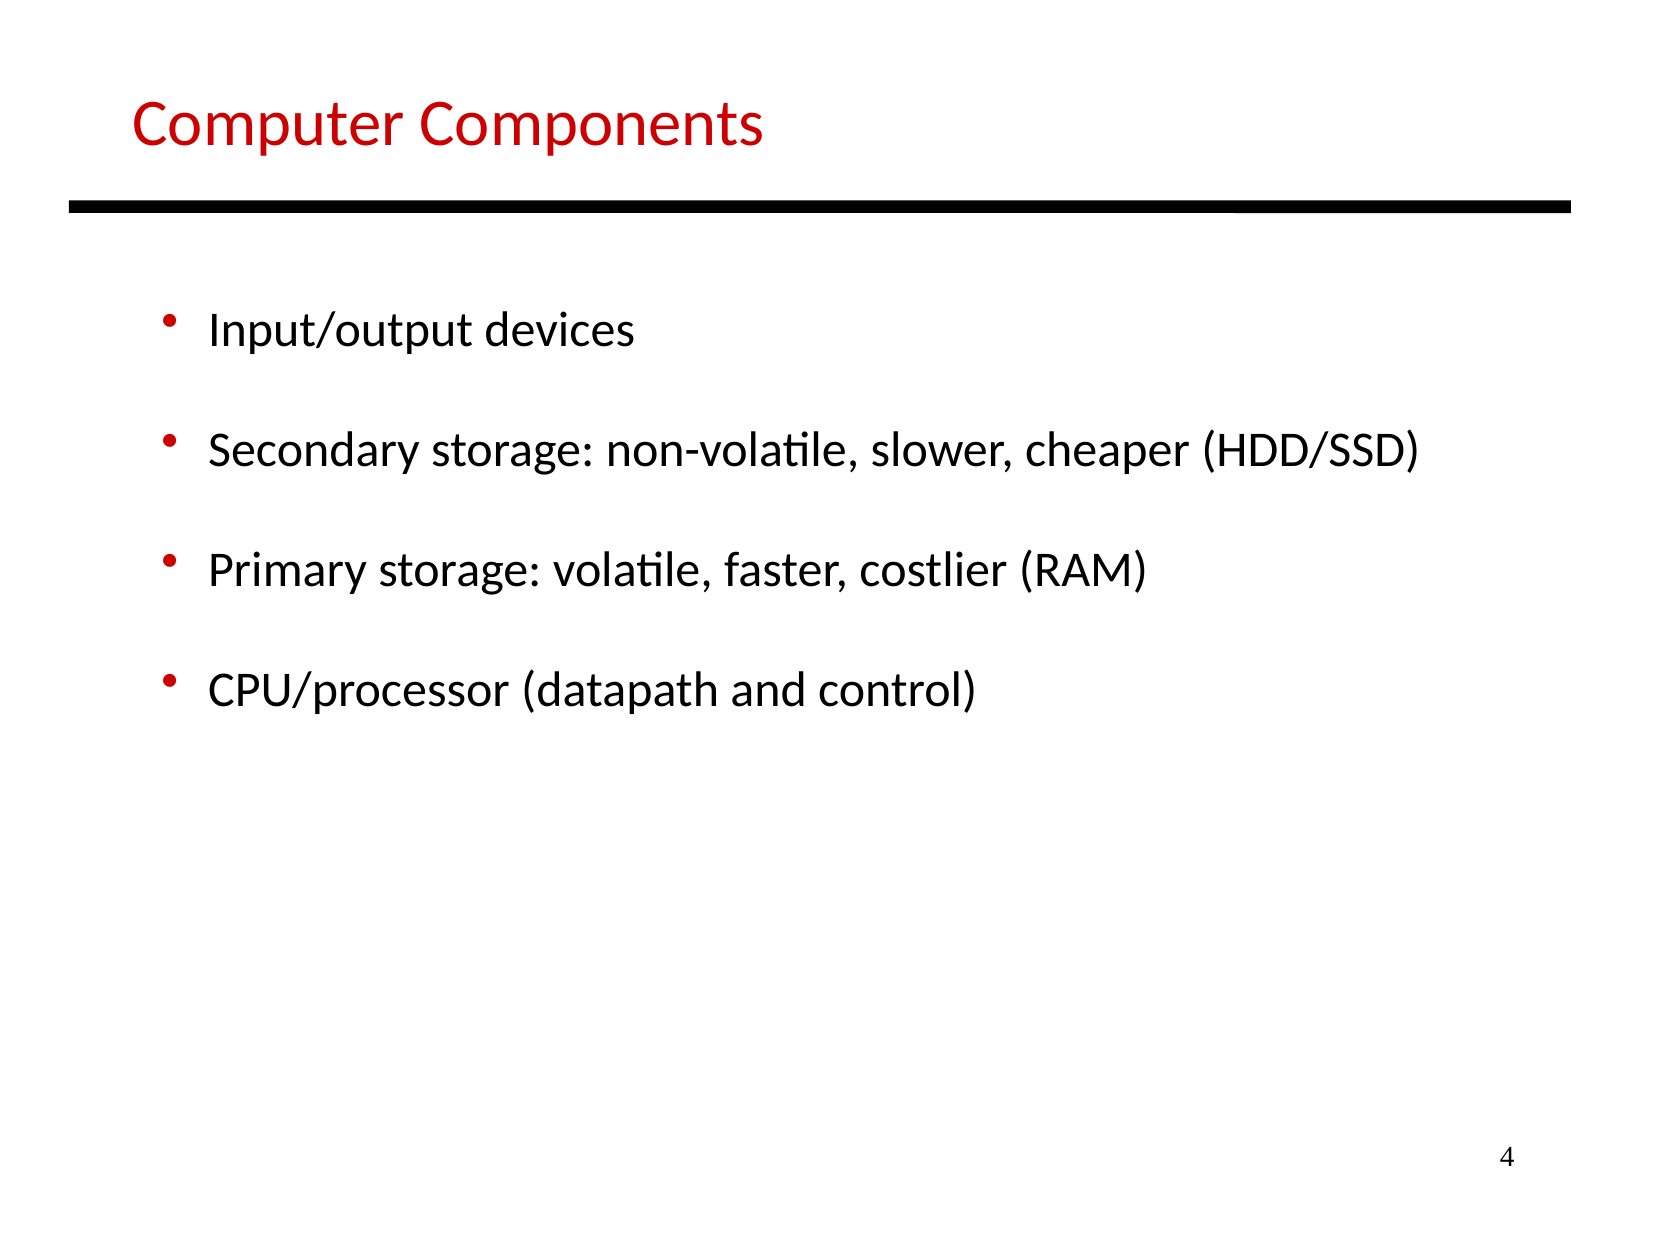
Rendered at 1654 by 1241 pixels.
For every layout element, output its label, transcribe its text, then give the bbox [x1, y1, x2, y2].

text_box Input/output devices Secondary storage: non-volatile, slower, cheaper (HDD/SSD) Primary storage: volatile, faster, costlier (RAM) CPU/processor (datapath and control) [146, 289, 1437, 725]
slide_number <number> [1185, 1129, 1530, 1213]
text_box Computer Components [117, 71, 780, 167]
